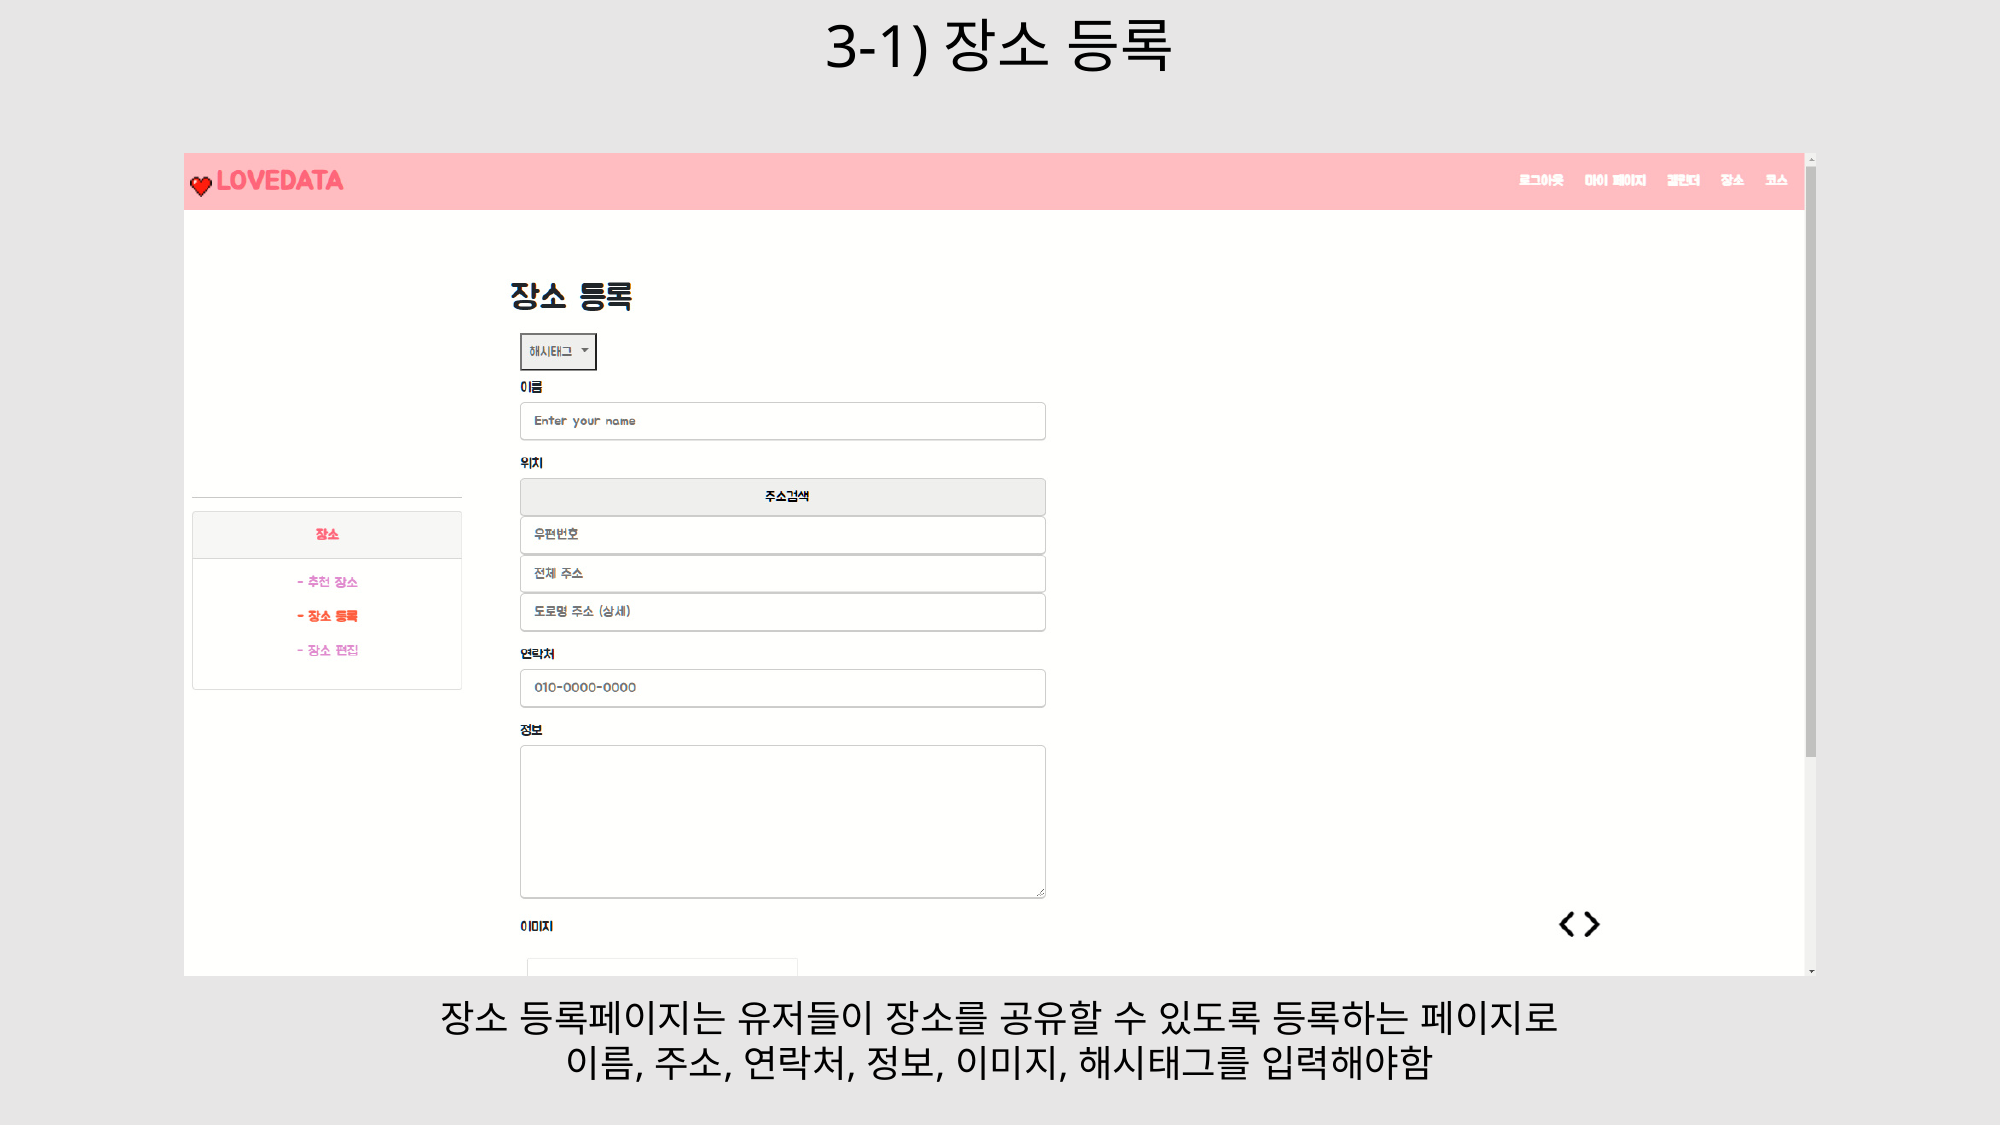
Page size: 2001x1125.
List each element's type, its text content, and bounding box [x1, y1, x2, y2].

text_box 장소 등록페이지는 유저들이 장소를 공유할 수 있도록 등록하는 페이지로 이름, 주소, 연락처, 정보, 이미지, 해시태그를 입력해야함 [425, 987, 1575, 1093]
text_box 3-1) 장소 등록 [564, 2, 1436, 87]
picture [184, 153, 1816, 976]
